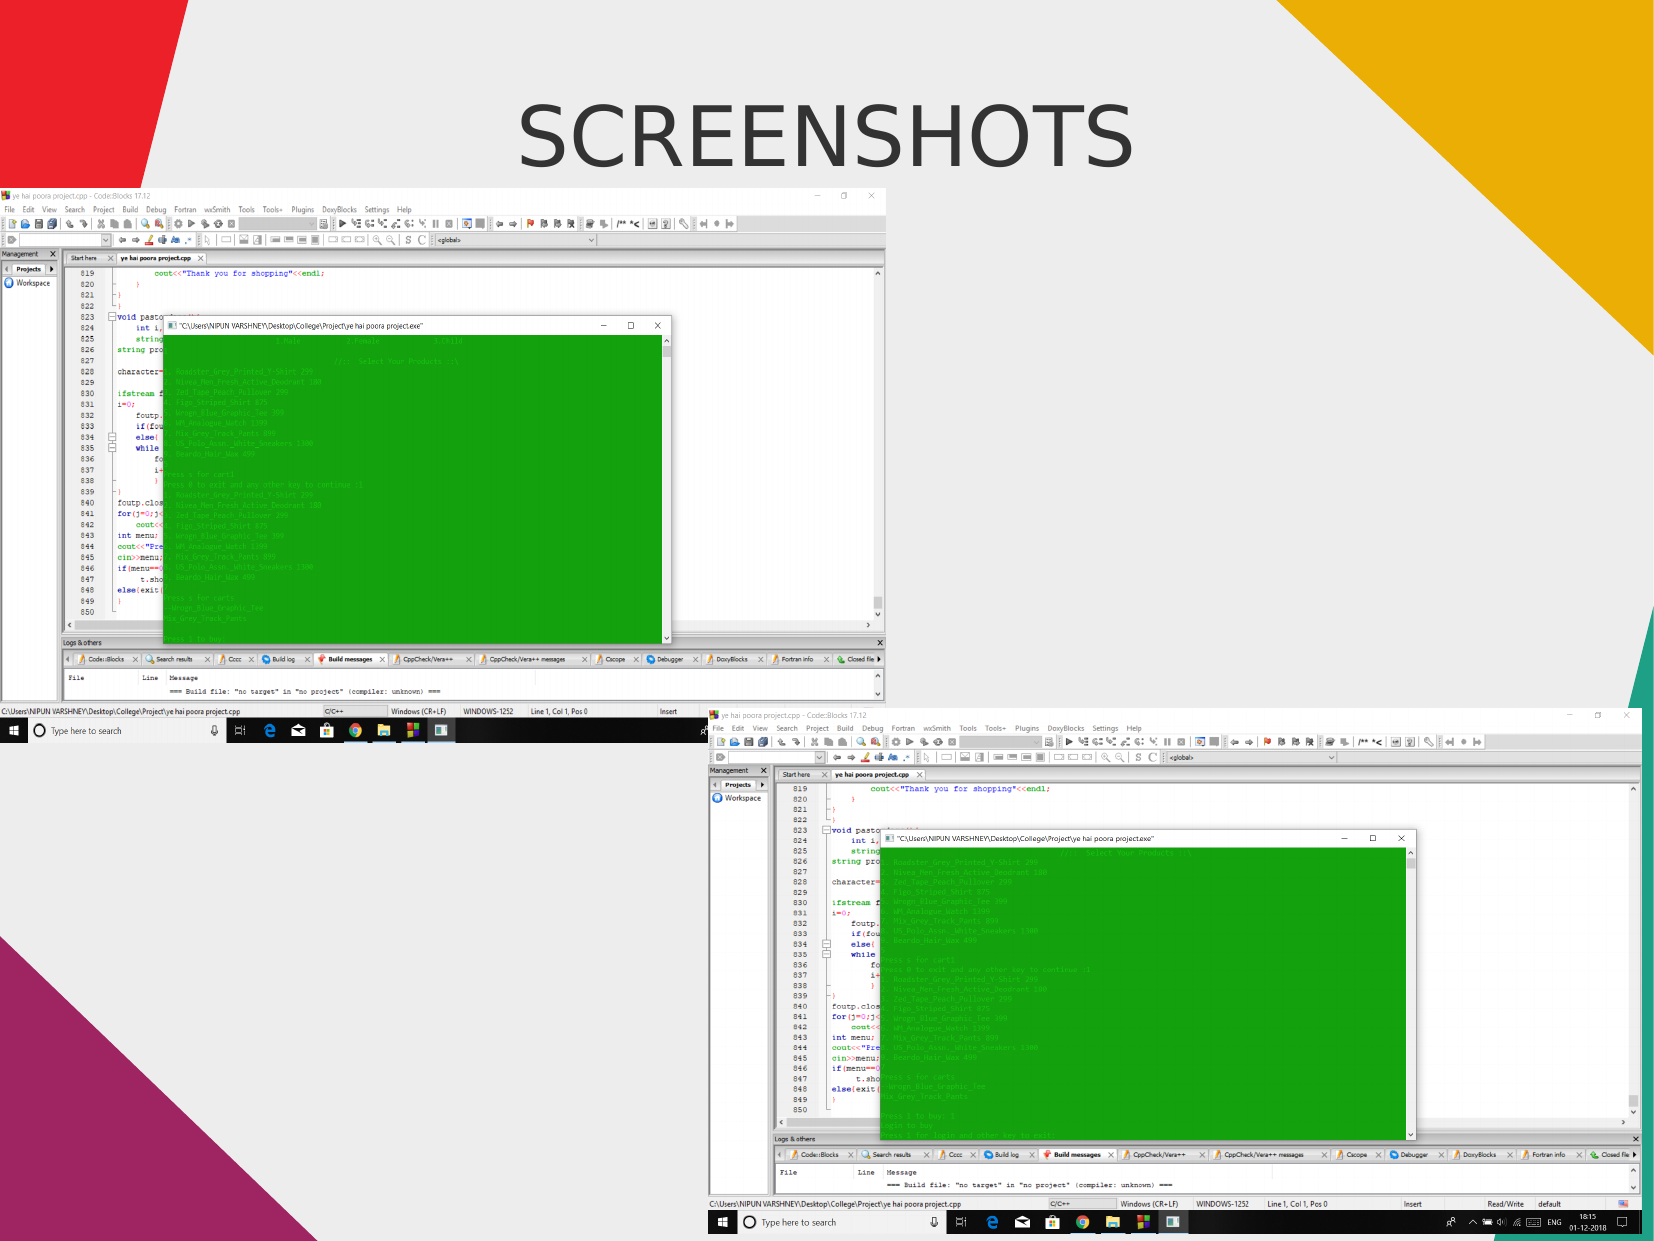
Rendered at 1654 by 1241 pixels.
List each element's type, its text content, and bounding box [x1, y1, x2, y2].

title SCREENSHOTS [114, 39, 1539, 237]
picture [0, 188, 1642, 1234]
